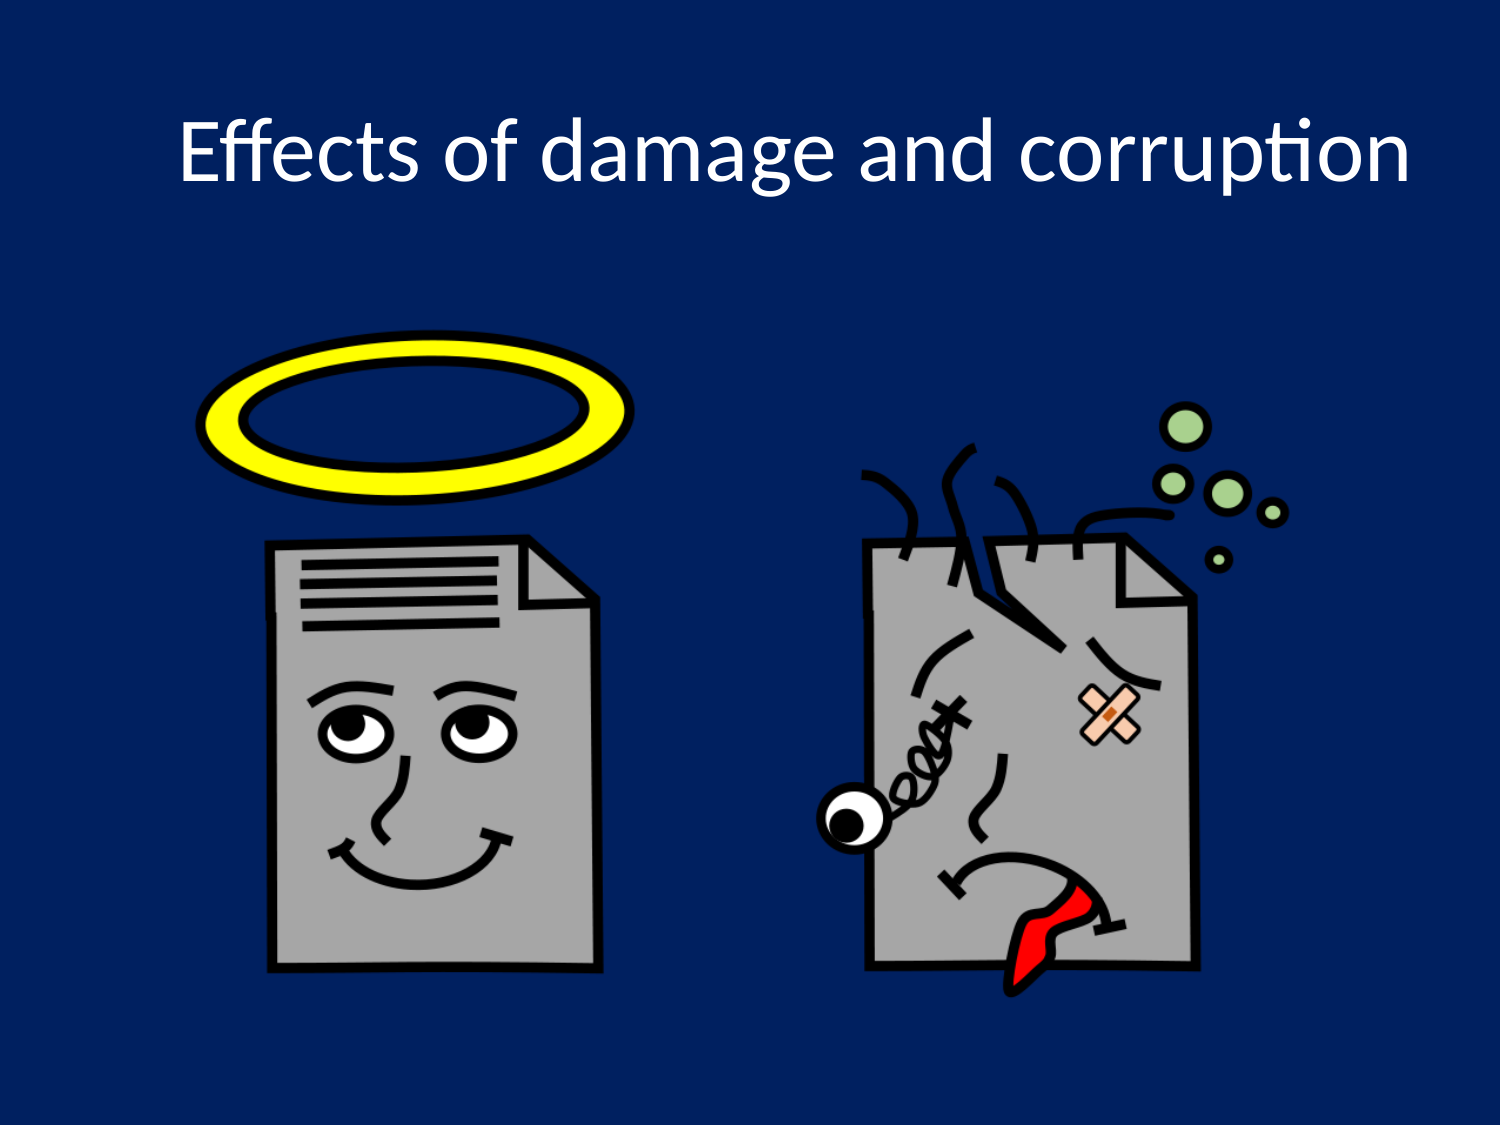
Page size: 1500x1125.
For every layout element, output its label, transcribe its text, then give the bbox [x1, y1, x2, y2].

picture [802, 278, 1323, 1123]
picture [164, 280, 638, 1012]
text_box Effects of damage and corruption [162, 82, 1500, 208]
